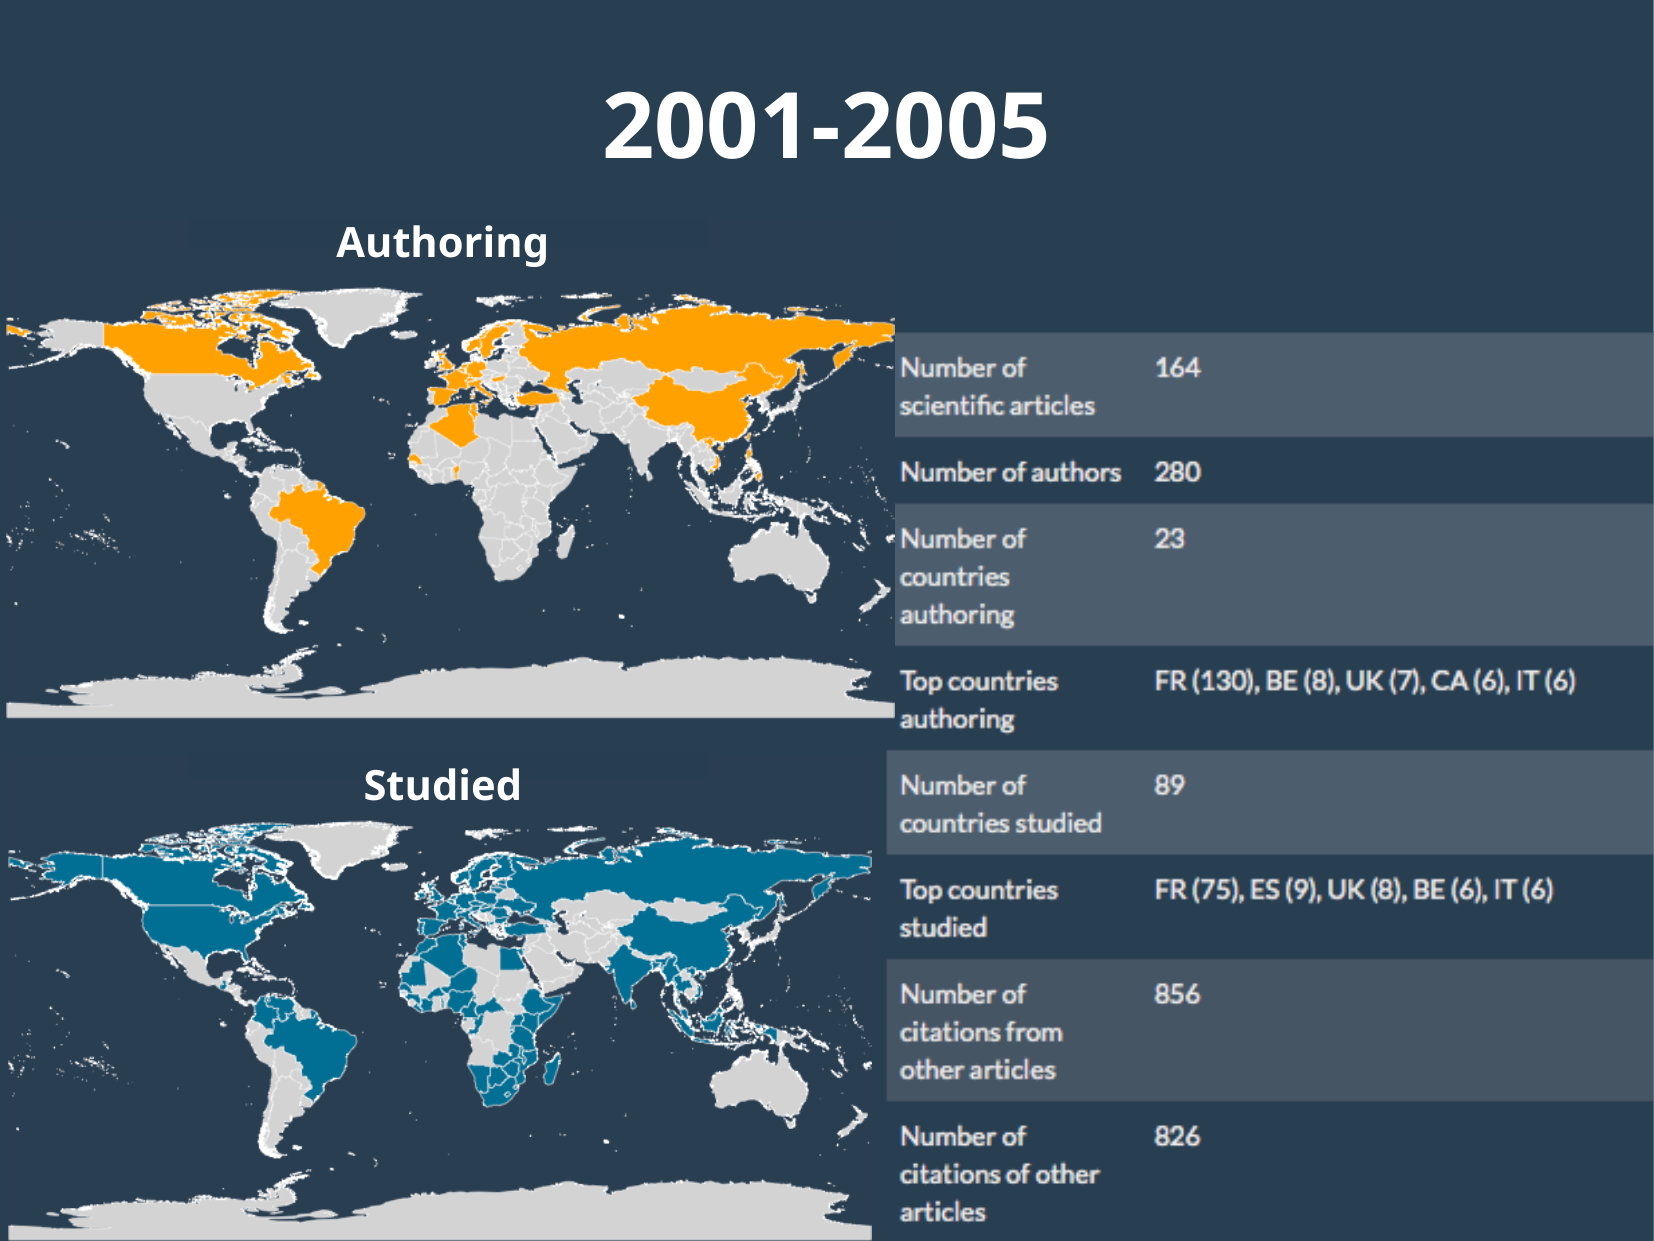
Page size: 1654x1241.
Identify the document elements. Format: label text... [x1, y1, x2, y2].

title Authoring [283, 203, 603, 279]
title Studied [283, 747, 603, 822]
picture [0, 0, 1654, 1241]
title 2001-2005 [82, 19, 1571, 227]
